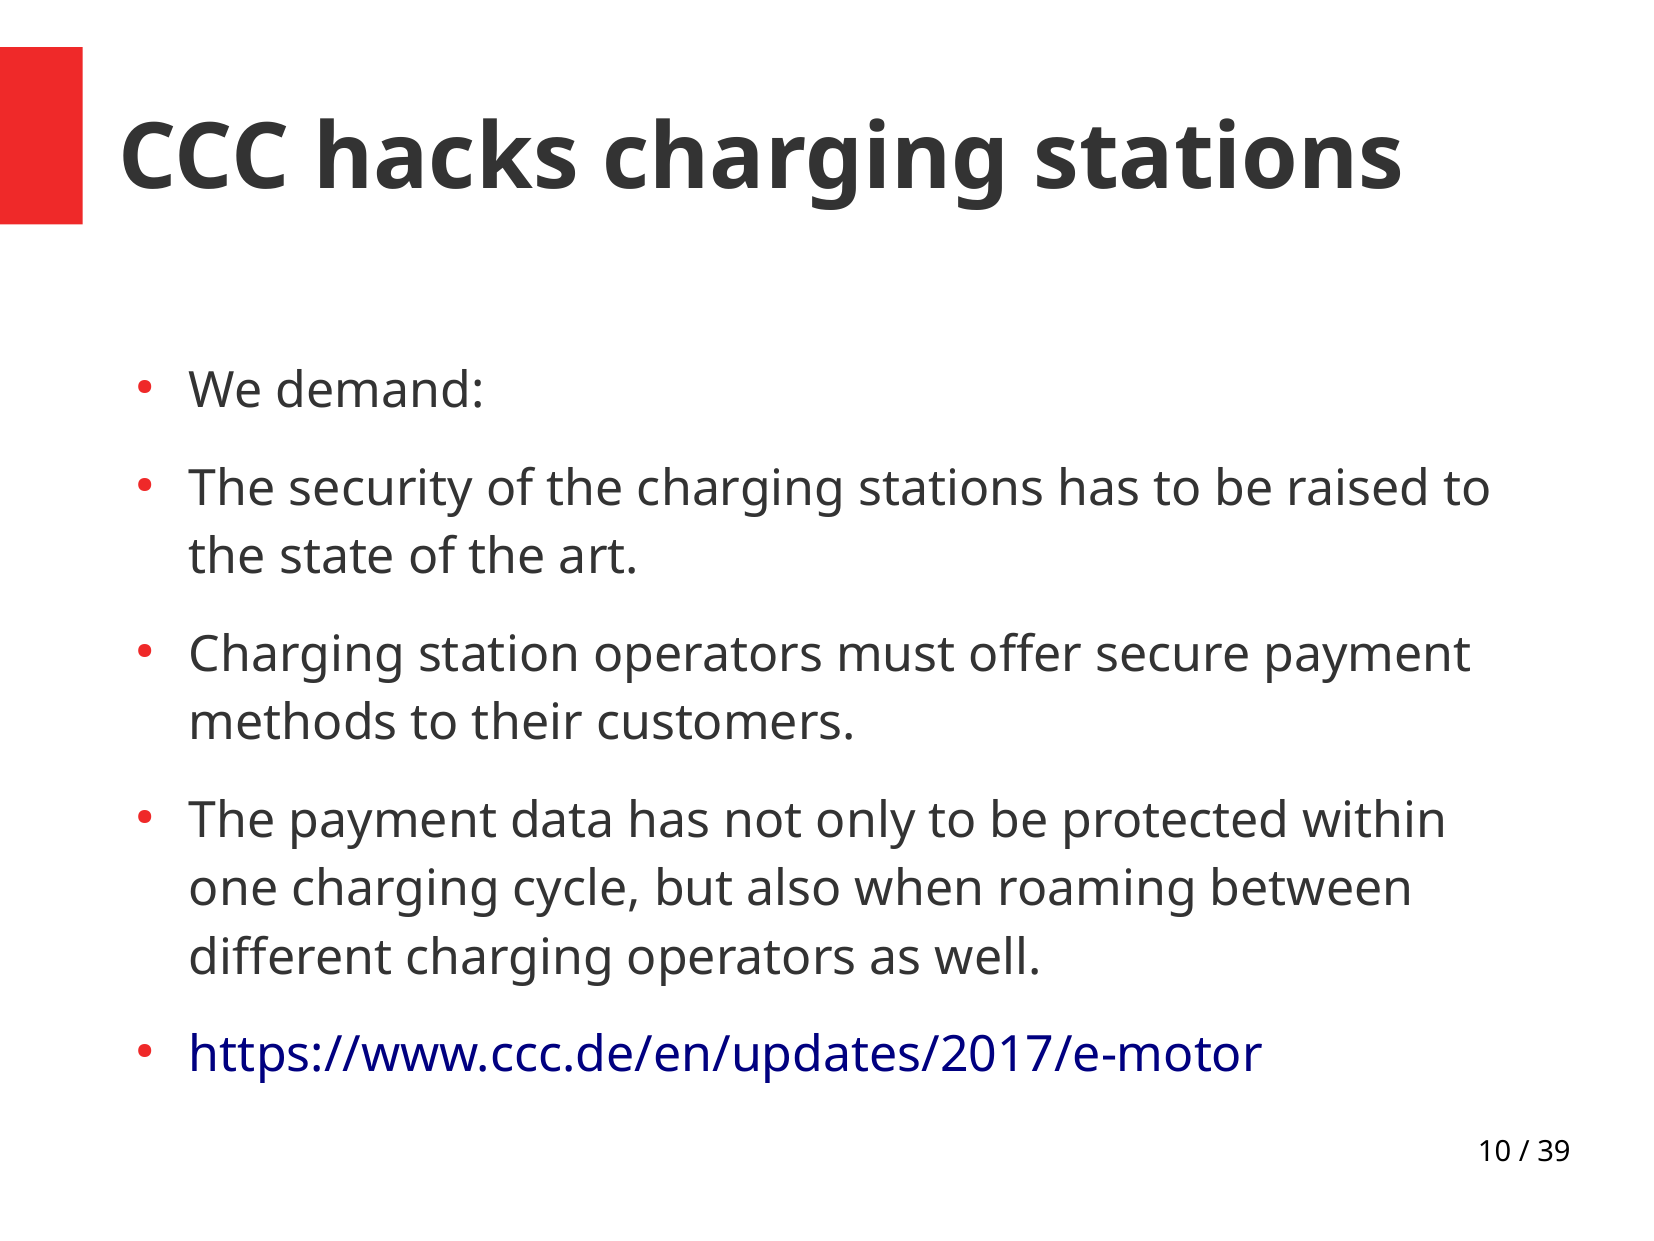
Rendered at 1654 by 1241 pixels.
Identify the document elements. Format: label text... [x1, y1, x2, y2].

list We demand: The security of the charging stations has to be raised to the state of the art. Charging station operators must offer secure payment methods to their customers. The payment data has not only to be protected within one charging cycle, but also when roaming between different charging operators as well. https://www.ccc.de/en/updates/2017/e-motor [118, 354, 1536, 1074]
title CCC hacks charging stations [118, 49, 1571, 257]
